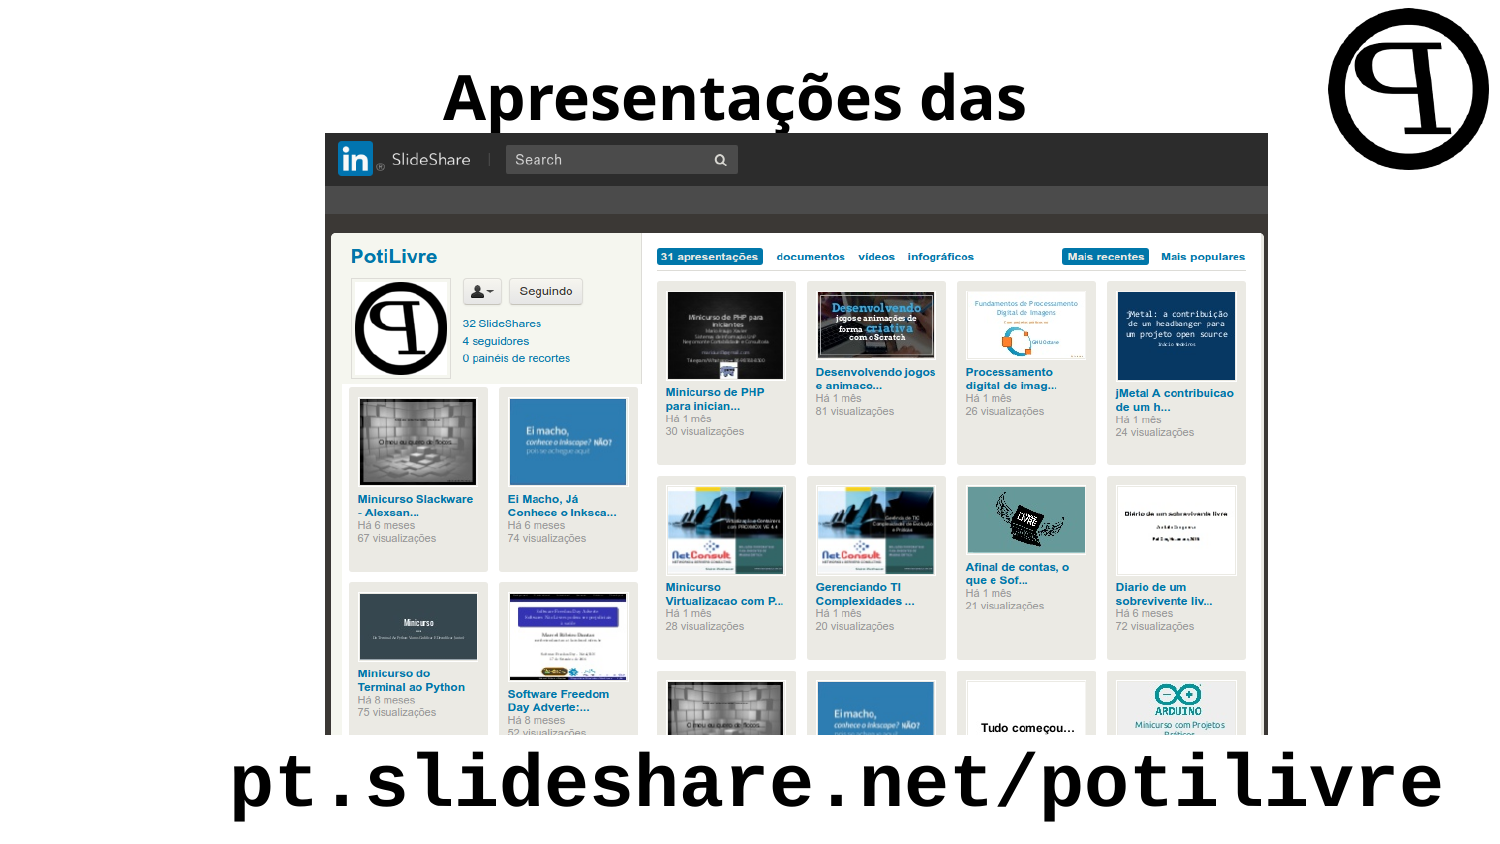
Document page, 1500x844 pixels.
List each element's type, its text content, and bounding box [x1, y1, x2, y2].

picture [325, 133, 1268, 735]
title pt.slideshare.net/potilivre [214, 716, 1463, 811]
picture [1328, 8, 1489, 170]
title Apresentações das Palestras [428, 42, 1279, 135]
